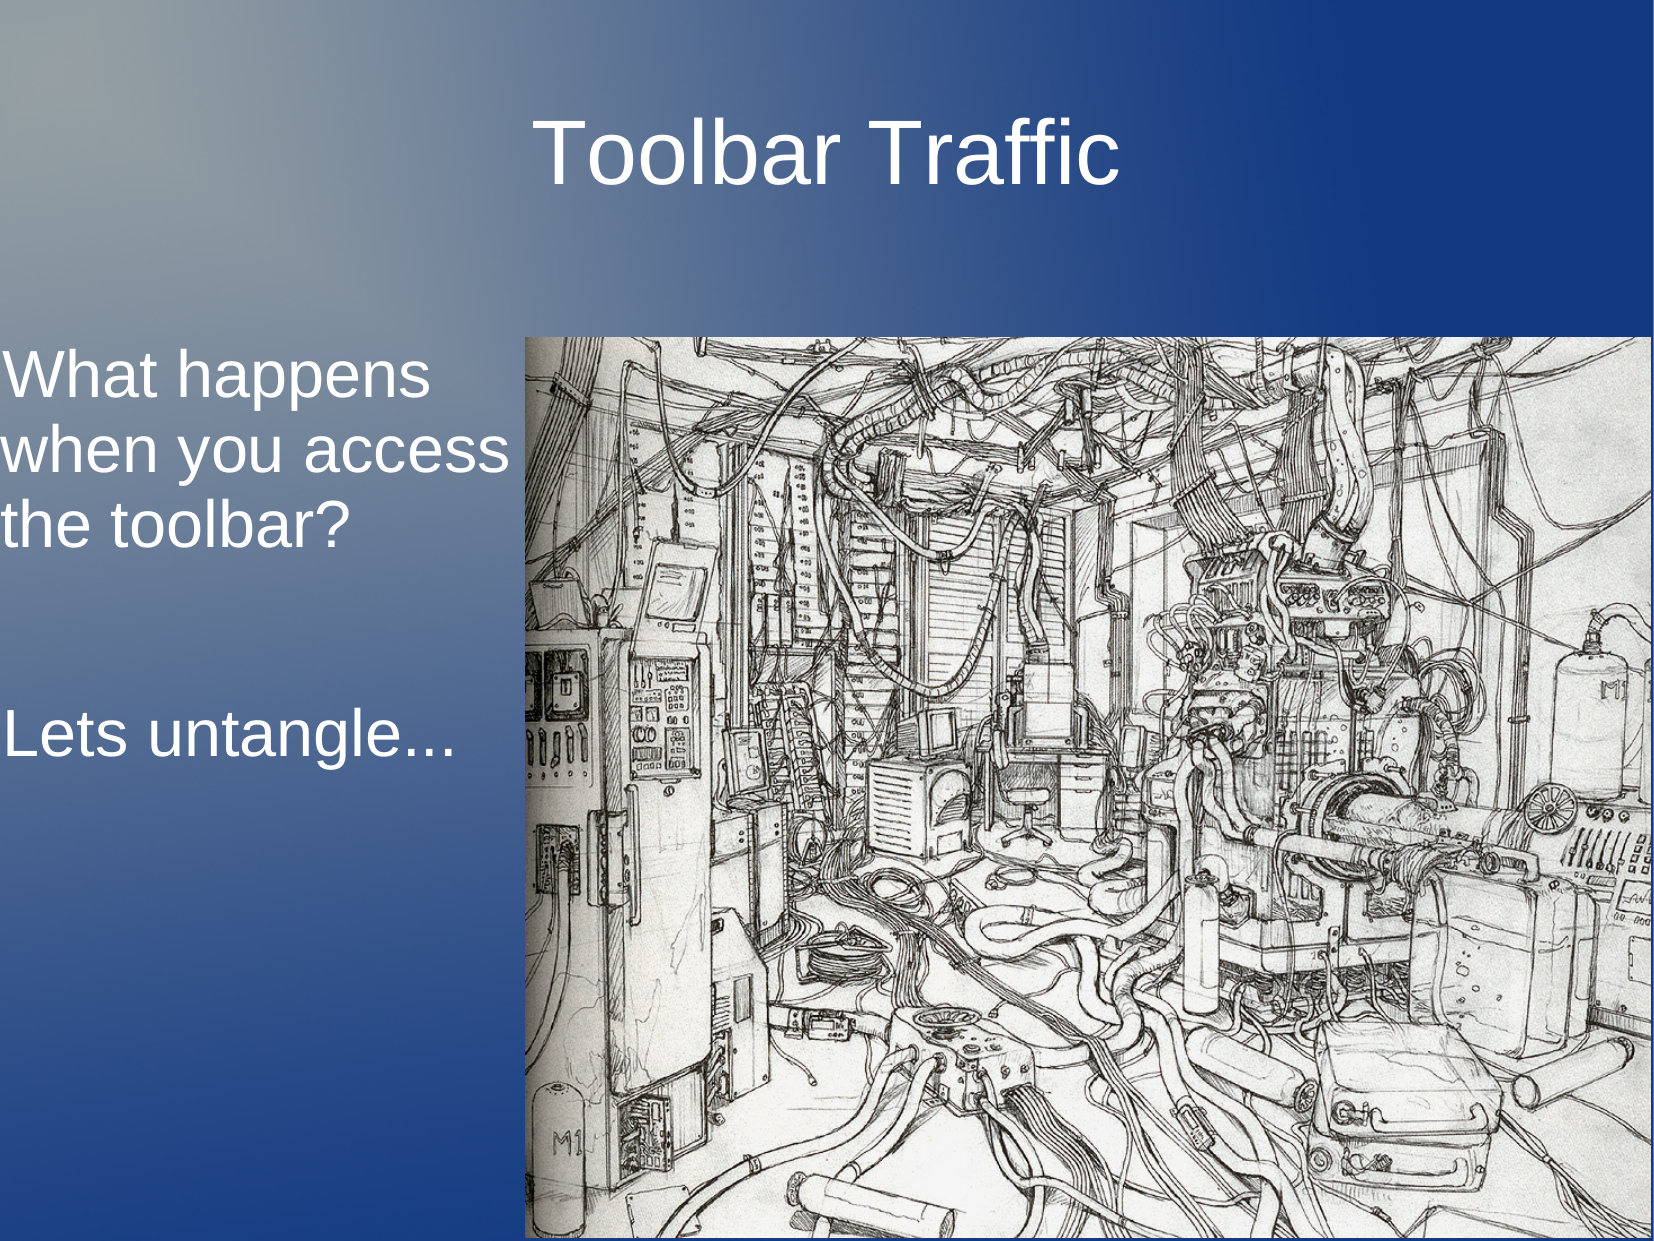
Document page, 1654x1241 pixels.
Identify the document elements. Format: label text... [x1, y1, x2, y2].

picture [0, 0, 1654, 1241]
title Toolbar Traffic [82, 49, 1571, 257]
list What happens when you access the toolbar? Lets untangle... [0, 337, 525, 1142]
